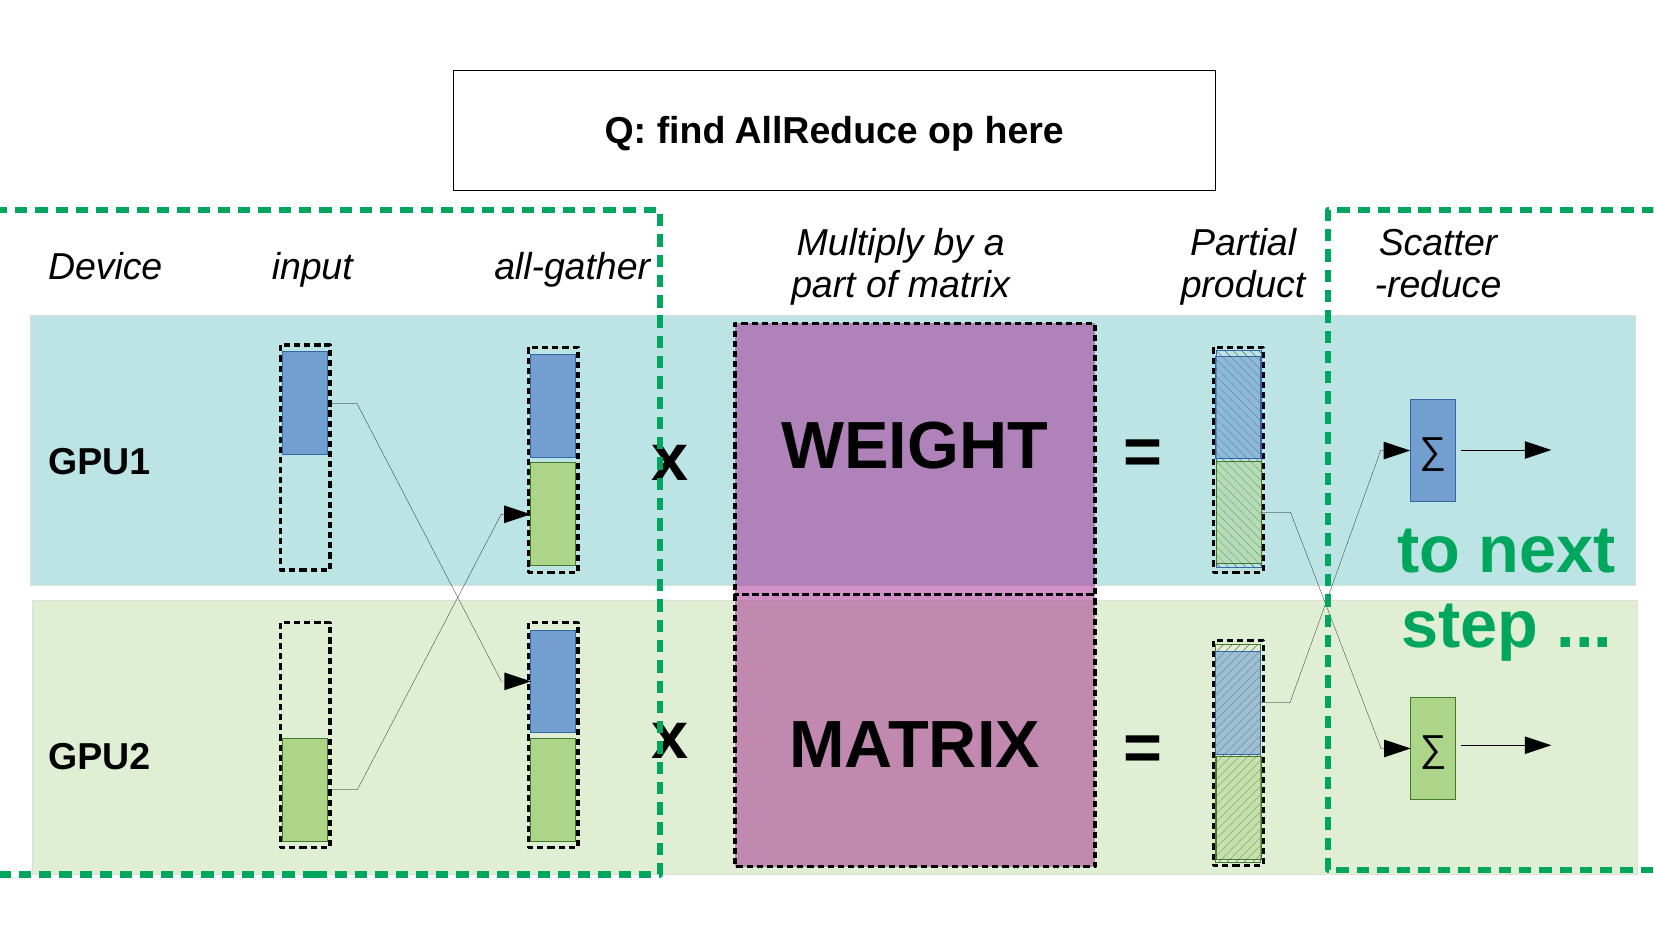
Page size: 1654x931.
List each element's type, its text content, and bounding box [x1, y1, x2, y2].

text_box [0, 210, 1654, 875]
text_box Partial product [1072, 214, 1267, 314]
text_box Q: find AllReduce op here [453, 70, 1216, 191]
text_box all-gather [661, 237, 669, 295]
text_box = [1108, 702, 1202, 792]
text_box Multiply by a part of matrix [730, 214, 1071, 314]
text_box x [661, 412, 729, 503]
text_box to next step ... [1332, 504, 1654, 744]
text_box WEIGHT MATRIX [735, 323, 1096, 594]
title Tensor-parallel training [82, 37, 1571, 193]
text_box WEIGHT MATRIX [735, 595, 1096, 867]
text_box x [661, 690, 729, 780]
text_box Scatter -reduce [1267, 214, 1328, 314]
text_box = [1108, 406, 1202, 497]
